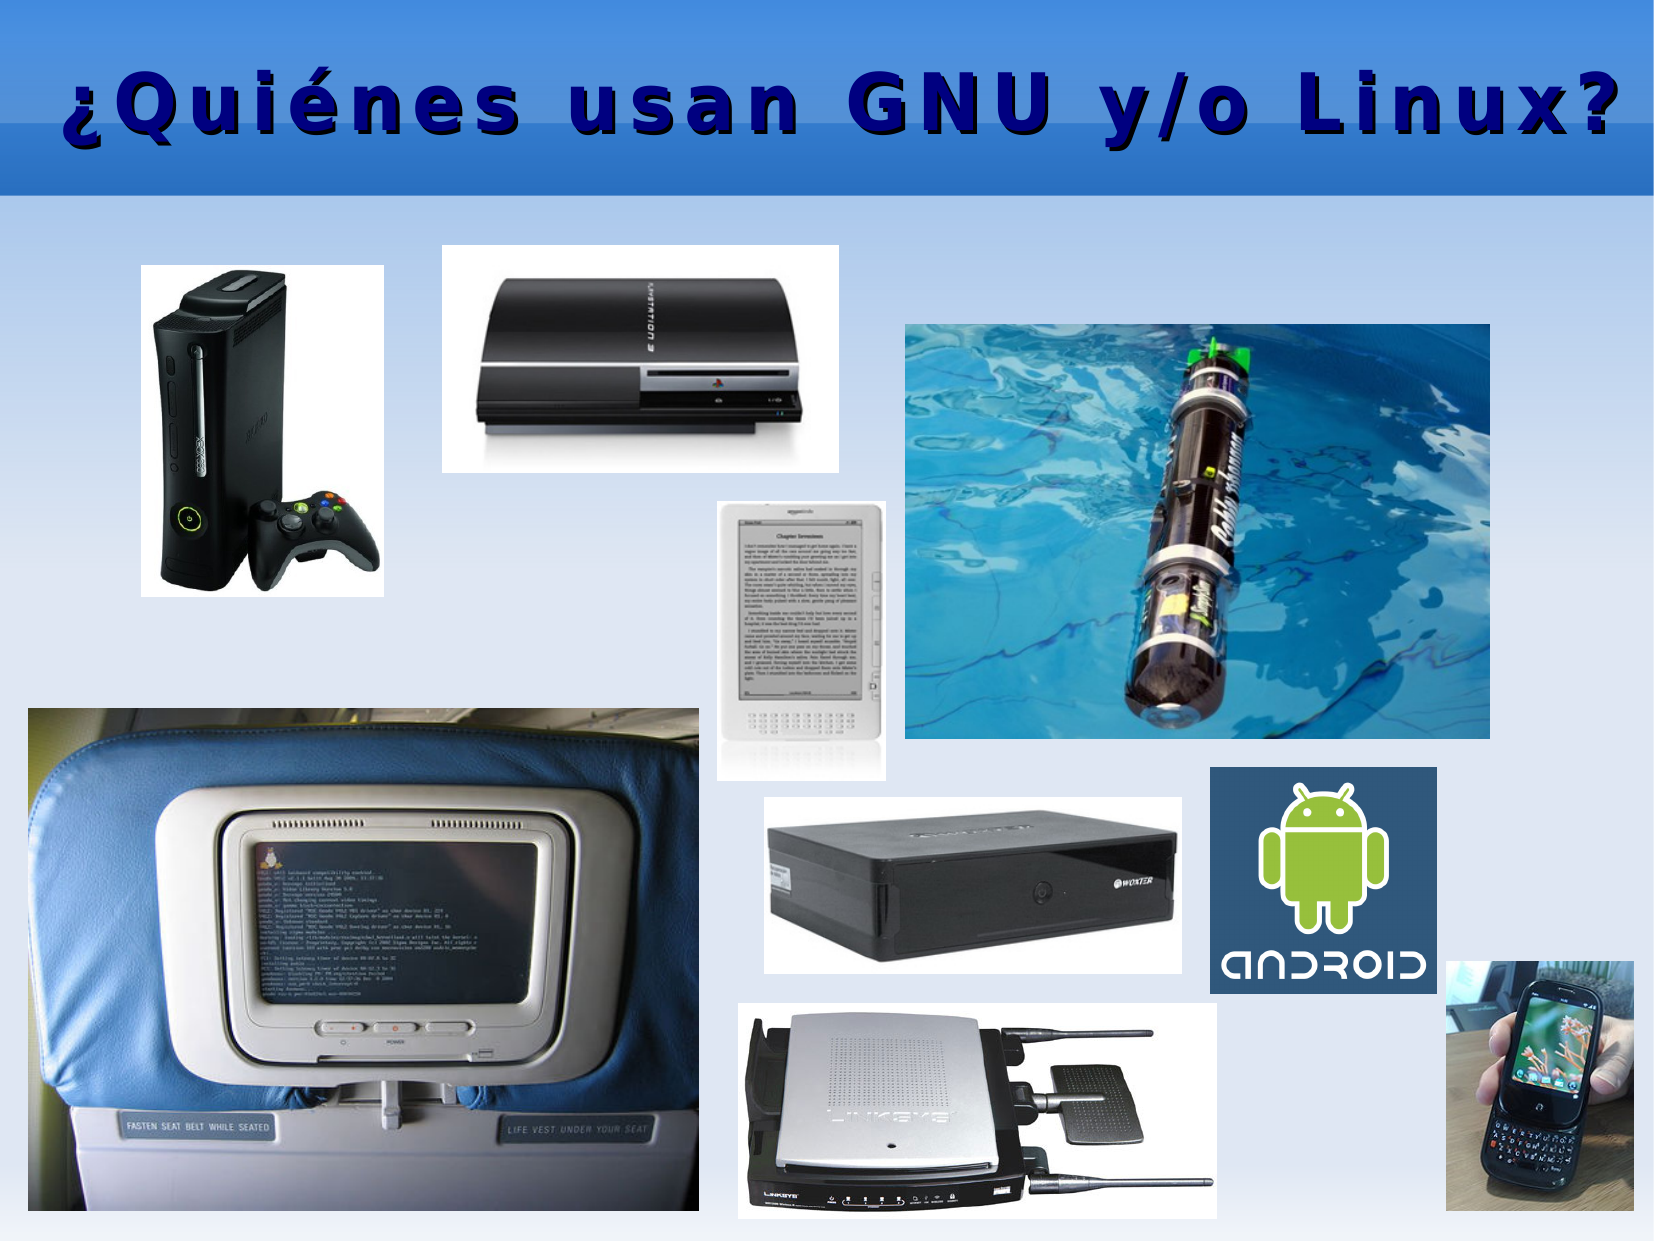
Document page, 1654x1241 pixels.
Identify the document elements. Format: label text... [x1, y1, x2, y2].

picture [0, 0, 1654, 1241]
title ¿Quiénes usan GNU y/o Linux? [59, 36, 1654, 171]
